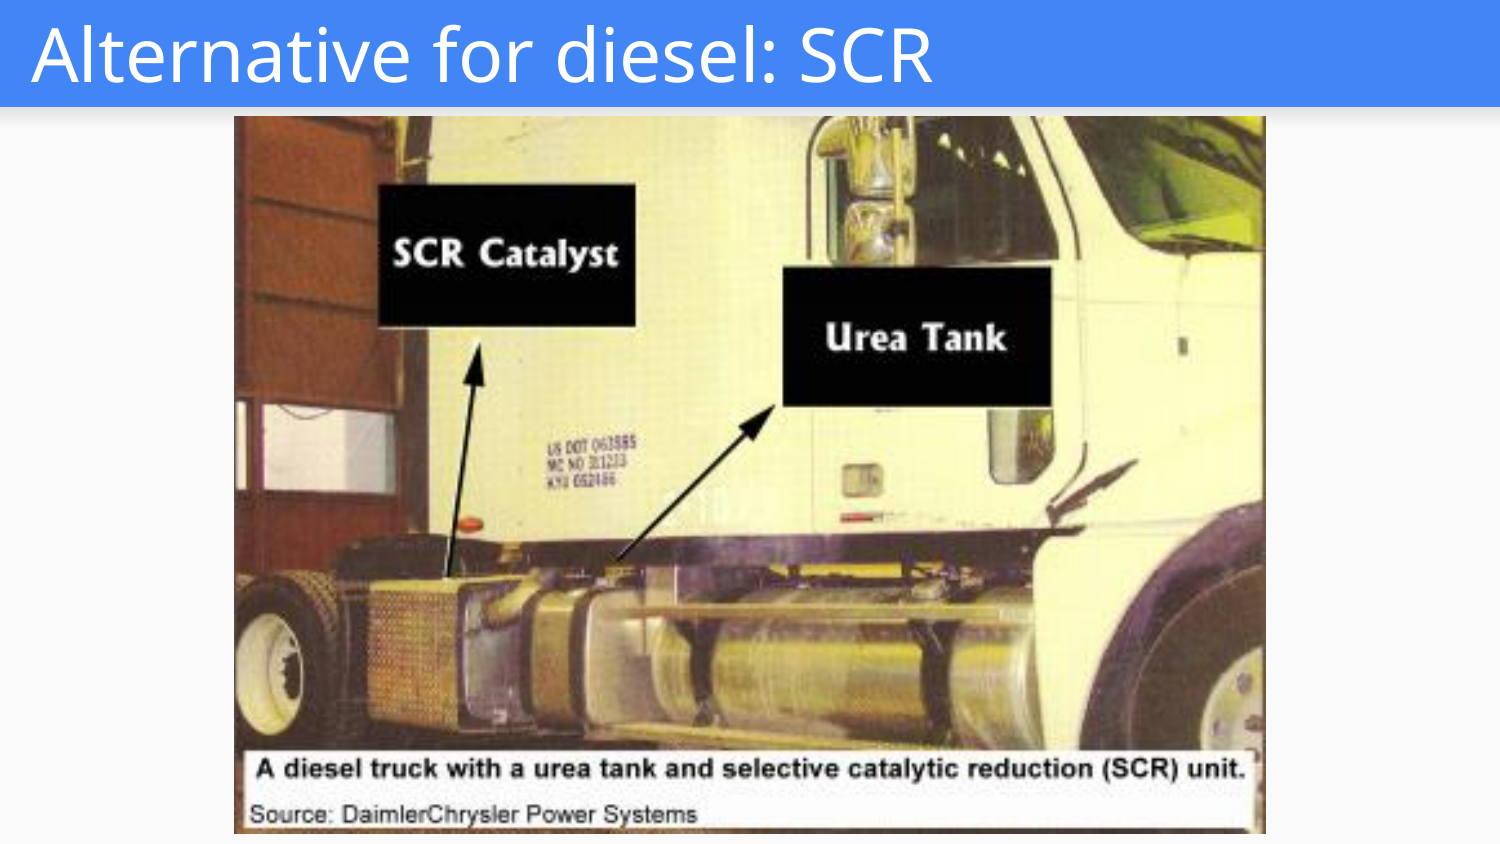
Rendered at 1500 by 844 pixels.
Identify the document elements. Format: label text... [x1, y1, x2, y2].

title Alternative for diesel: SCR [16, 2, 1464, 102]
picture [234, 116, 1266, 834]
